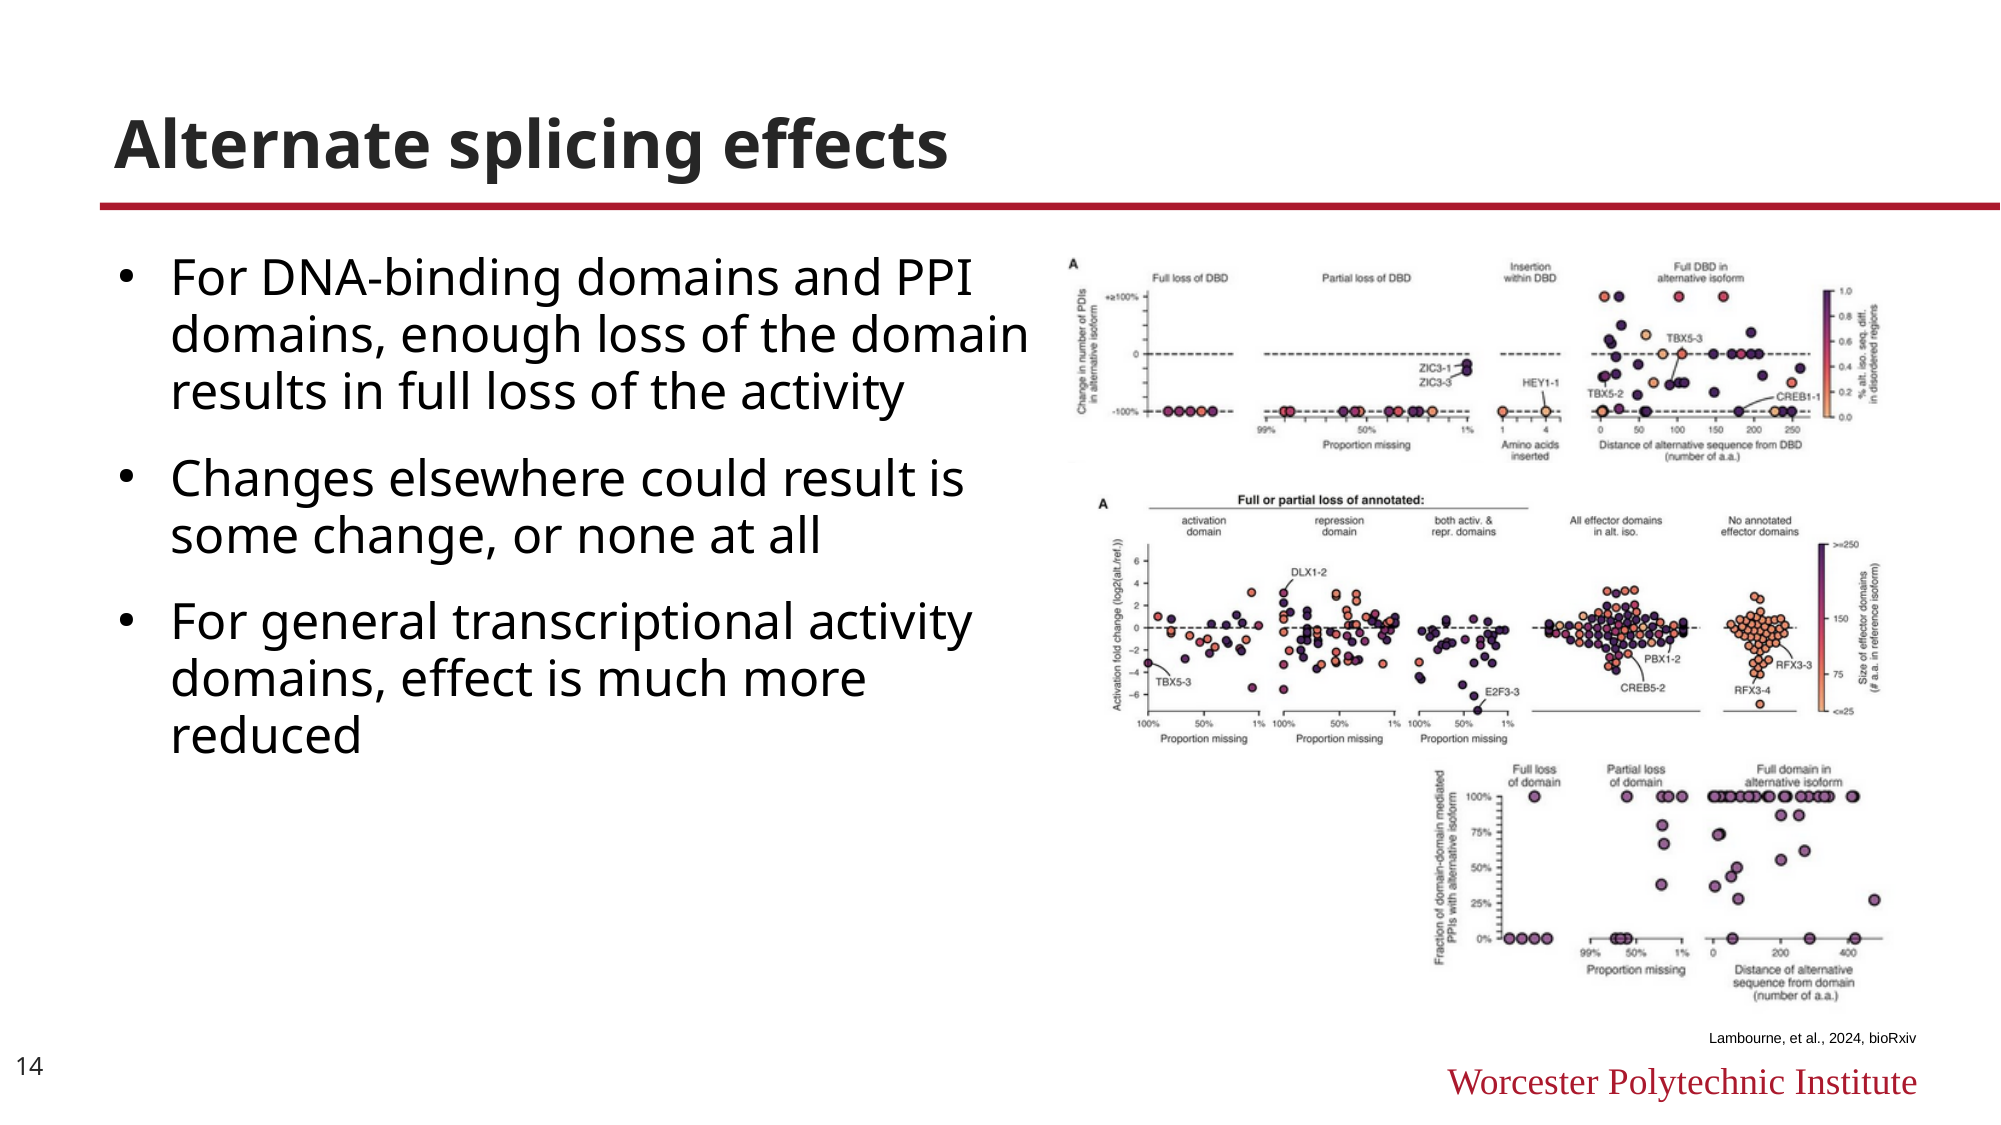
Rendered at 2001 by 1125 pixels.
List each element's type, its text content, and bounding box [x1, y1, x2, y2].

picture [1059, 249, 1900, 463]
picture [1418, 757, 1900, 1031]
title Alternate splicing effects [99, 57, 1900, 189]
picture [1088, 492, 1900, 746]
list For DNA-binding domains and PPI domains, enough loss of the domain results in full loss of the activity Changes elsewhere could result is some change, or none at all For general transcriptional activity domains, effect is much more reduced [99, 249, 1051, 1013]
text_box Lambourne, et al., 2024, bioRxiv [1694, 1022, 1933, 1054]
